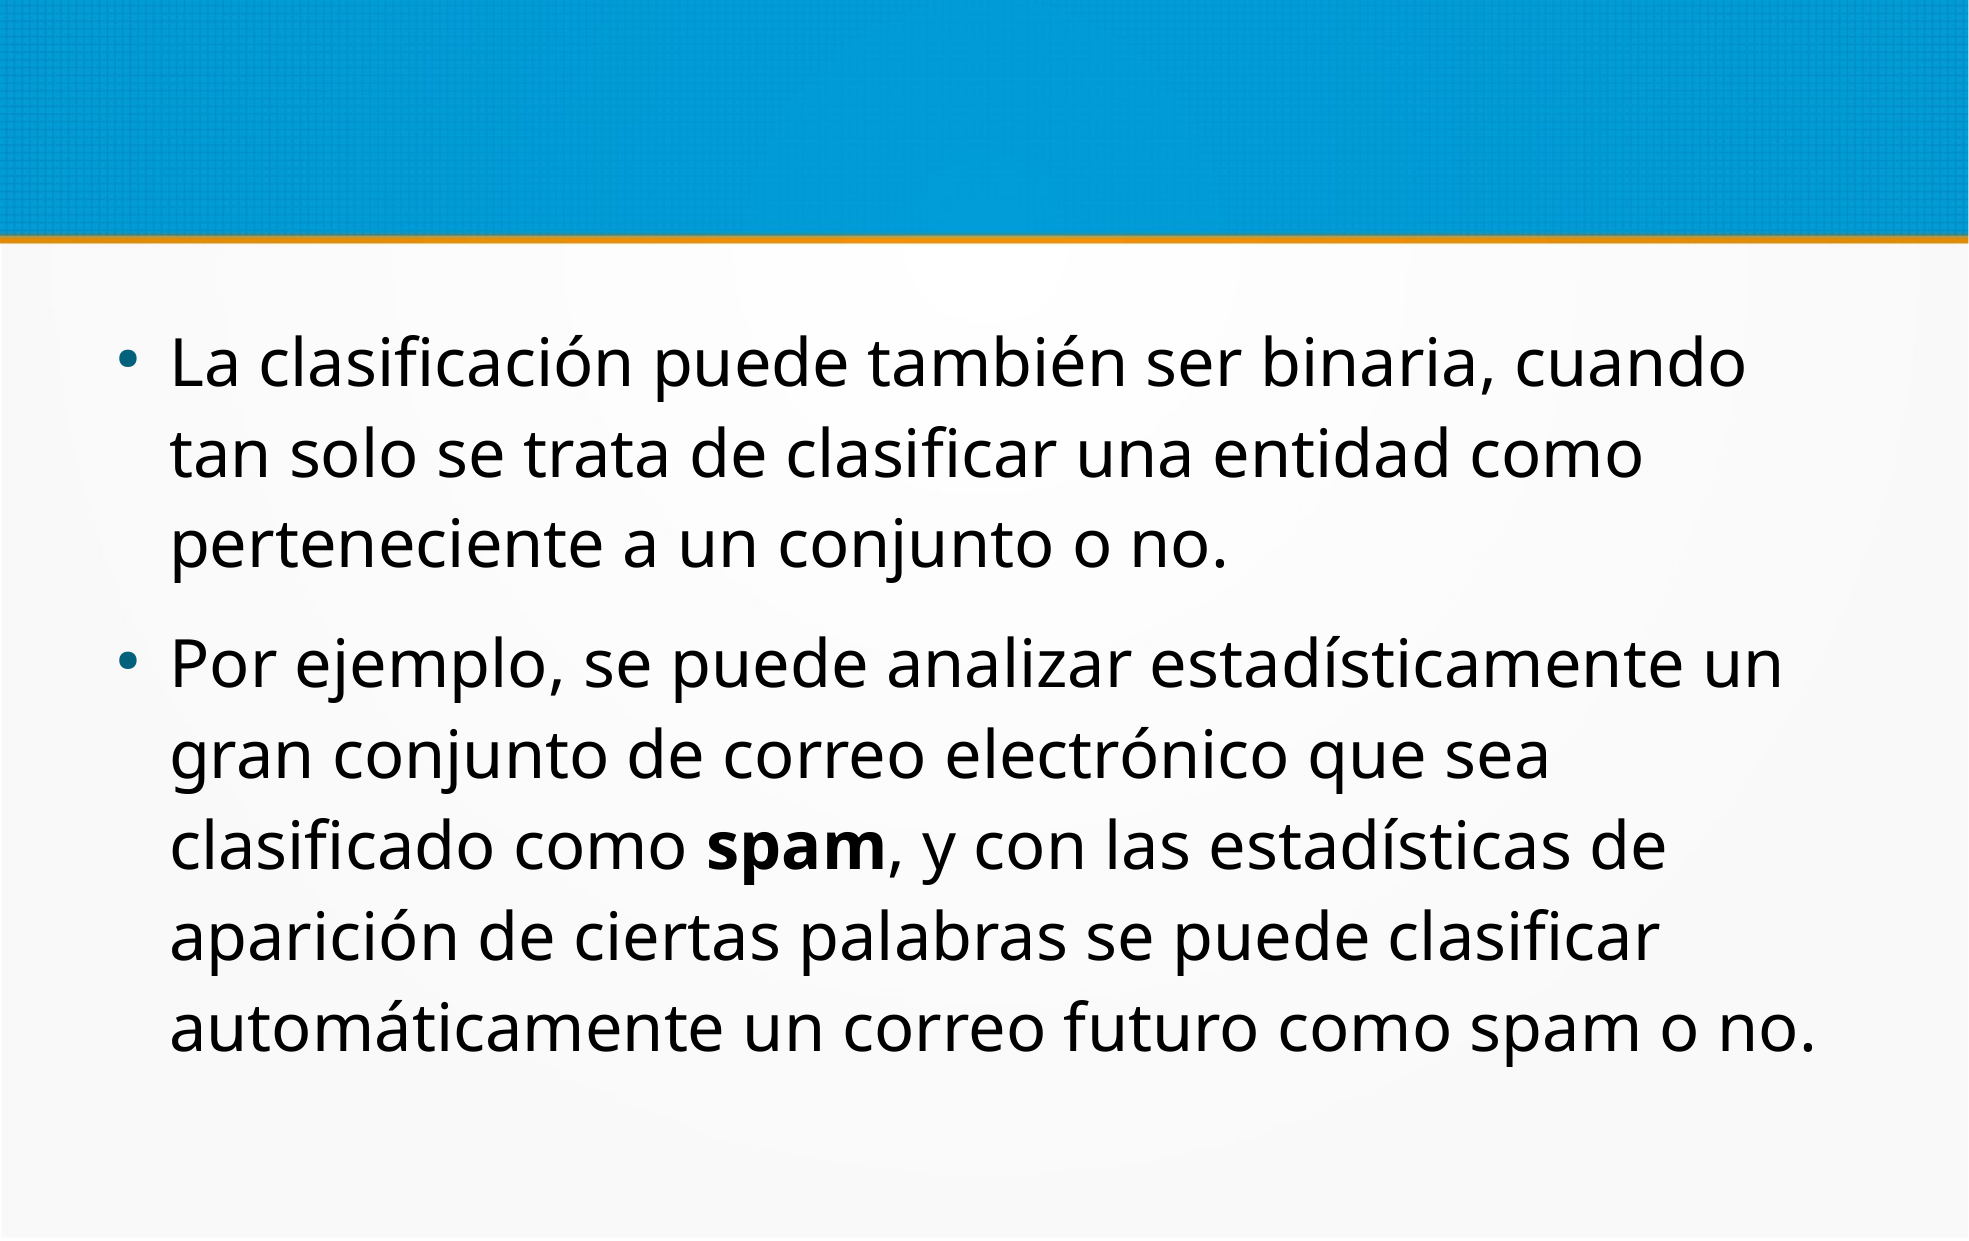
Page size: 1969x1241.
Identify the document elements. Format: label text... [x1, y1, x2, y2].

picture [0, 233, 1969, 1241]
list La clasificación puede también ser binaria, cuando tan solo se trata de clasificar una entidad como perteneciente a un conjunto o no. Por ejemplo, se puede analizar estadísticamente un gran conjunto de correo electrónico que sea clasificado como spam, y con las estadísticas de aparición de ciertas palabras se puede clasificar automáticamente un correo futuro como spam o no. [98, 315, 1861, 1081]
